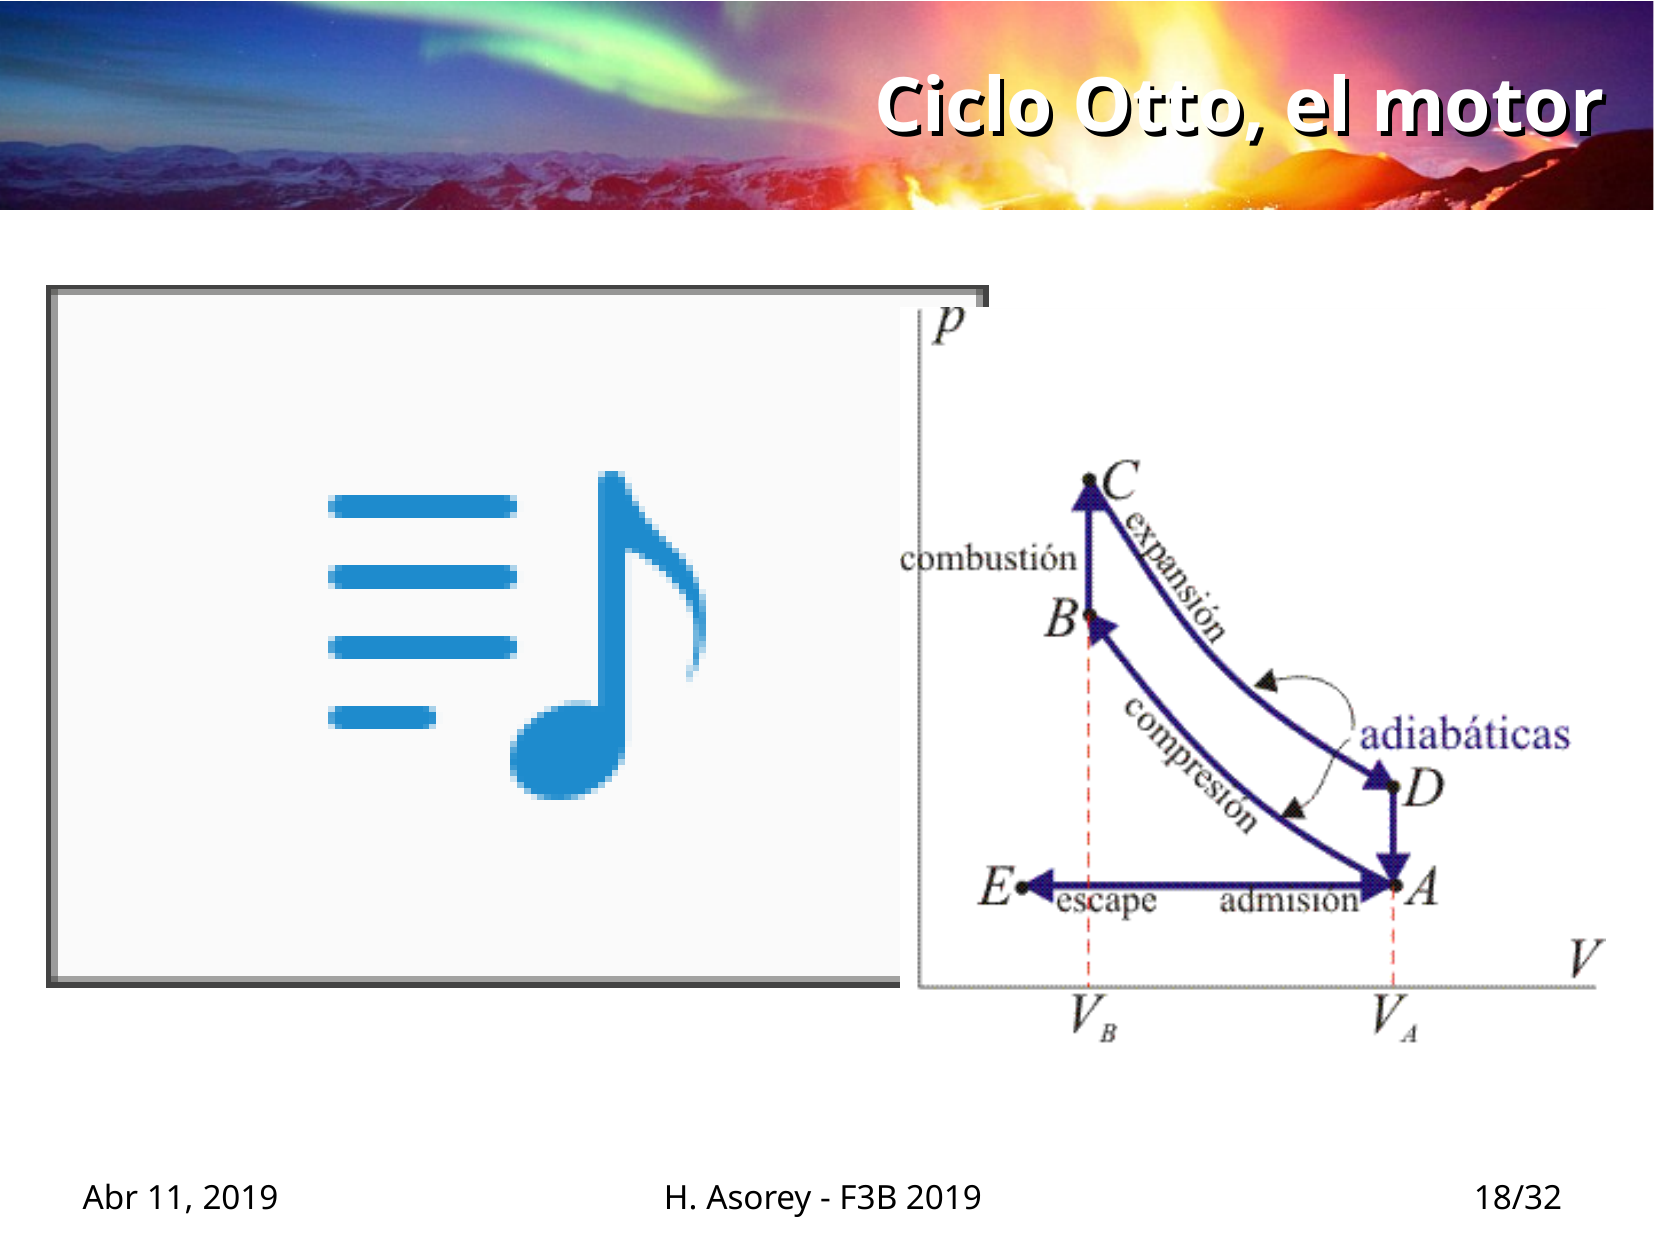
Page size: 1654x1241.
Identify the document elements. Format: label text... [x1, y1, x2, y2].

picture [900, 307, 1606, 1045]
picture [0, 1, 1654, 210]
title Ciclo Otto, el motor [45, 15, 1606, 191]
text_box [45, 284, 991, 989]
